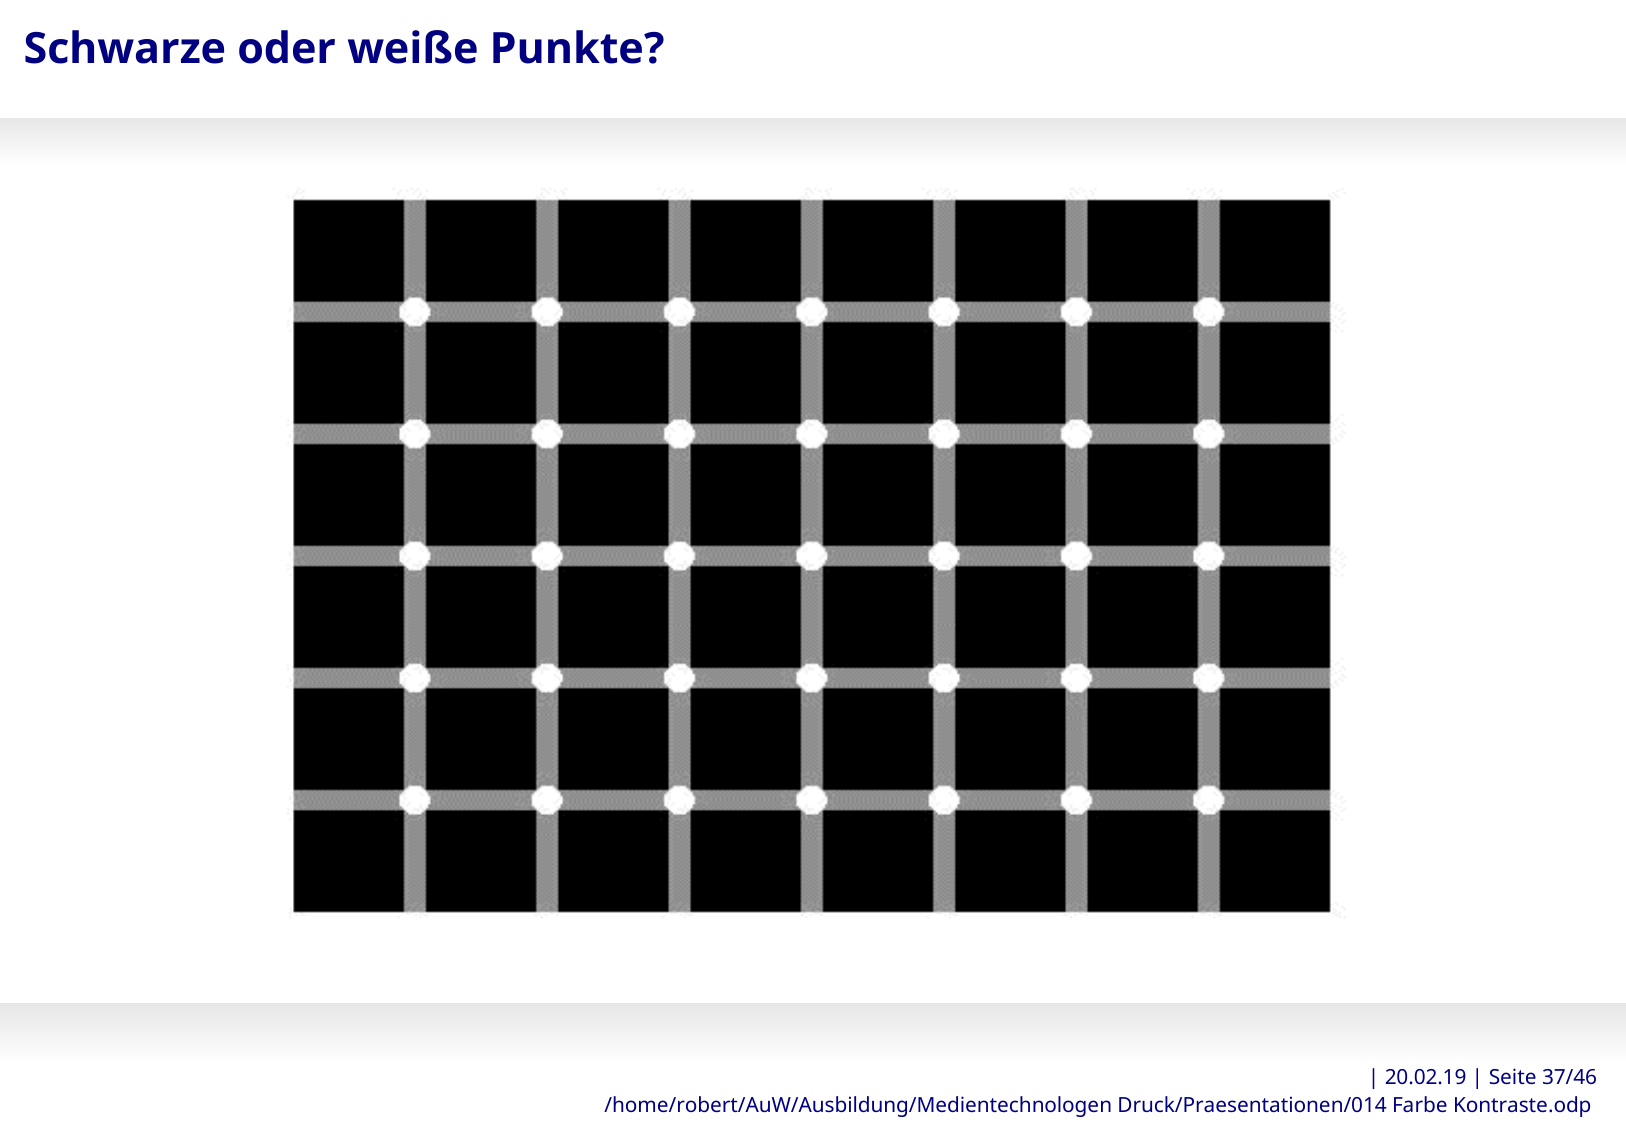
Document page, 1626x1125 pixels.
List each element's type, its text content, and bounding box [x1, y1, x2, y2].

title Schwarze oder weiße Punkte? [23, 5, 1600, 154]
picture [270, 170, 1357, 941]
